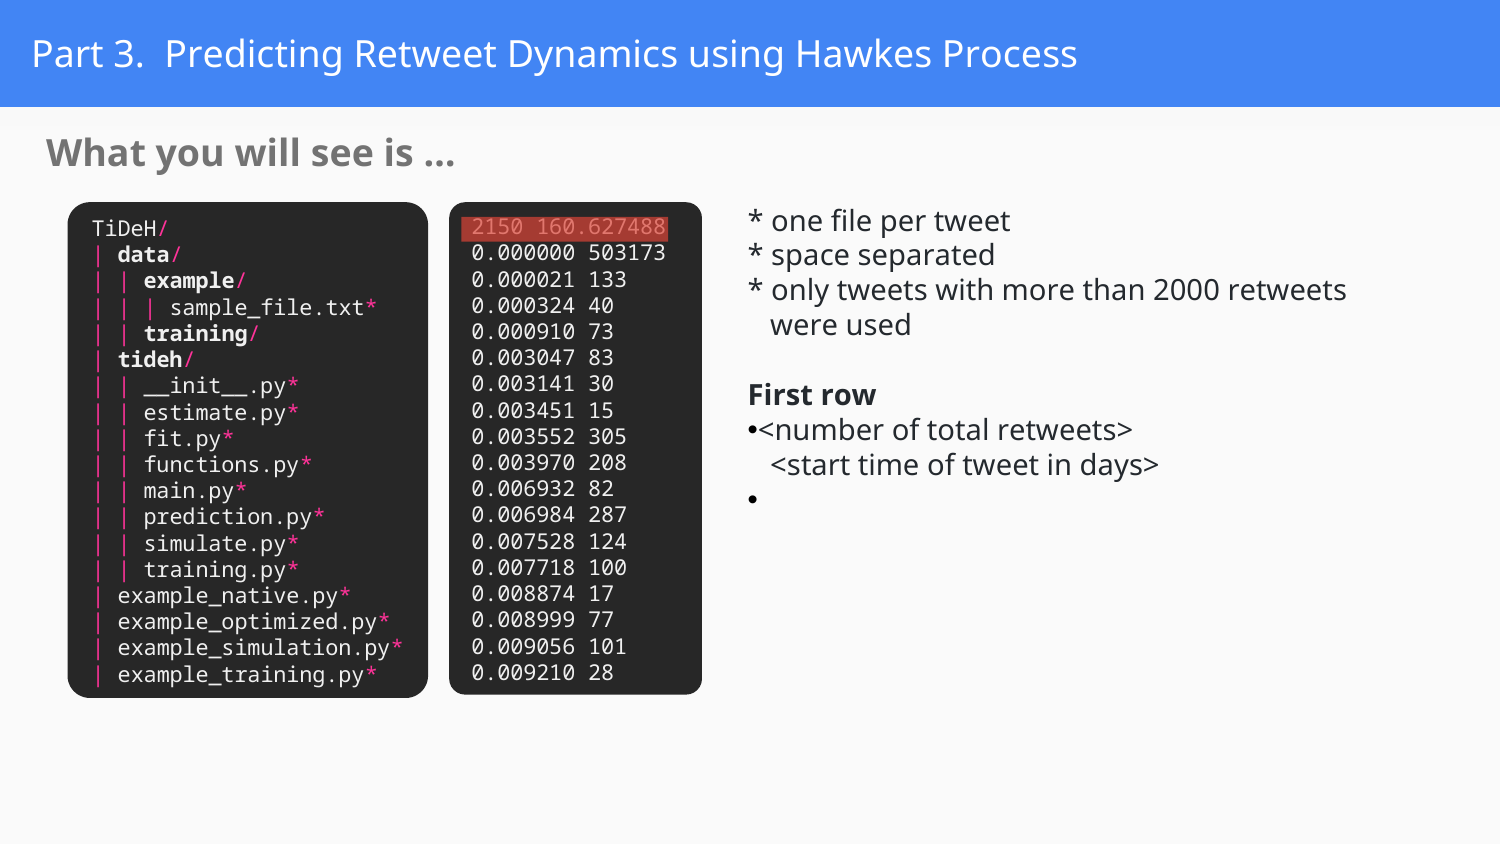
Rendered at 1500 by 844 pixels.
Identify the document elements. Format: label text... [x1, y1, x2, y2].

title Part 3. Predicting Retweet Dynamics using Hawkes Process [16, 2, 1465, 102]
text_box [461, 217, 668, 242]
text_box What you will see is … [31, 106, 1423, 177]
text_box 2150 160.627488 0.000000 503173 0.000021 133 0.000324 40 0.000910 73 0.003047 83 0.003141 30 0.003451 15 0.003552 305 0.003970 208 0.006932 82 0.006984 287 0.007528 124 0.007718 100 0.008874 17 0.008999 77 0.009056 101 0.009210 28 [449, 202, 702, 695]
text_box TiDeH/ | data/ | | example/ | | | sample_file.txt* | | training/ | tideh/ | | __init__.py* | | estimate.py* | | fit.py* | | functions.py* | | main.py* | | prediction.py* | | simulate.py* | | training.py* | example_native.py* | example_optimized.py* | example_simulation.py* | example_training.py* [67, 202, 429, 698]
text_box * one file per tweet * space separated * only tweets with more than 2000 retweets were used First row <number of total retweets> <start time of tweet in days> [733, 194, 1387, 524]
